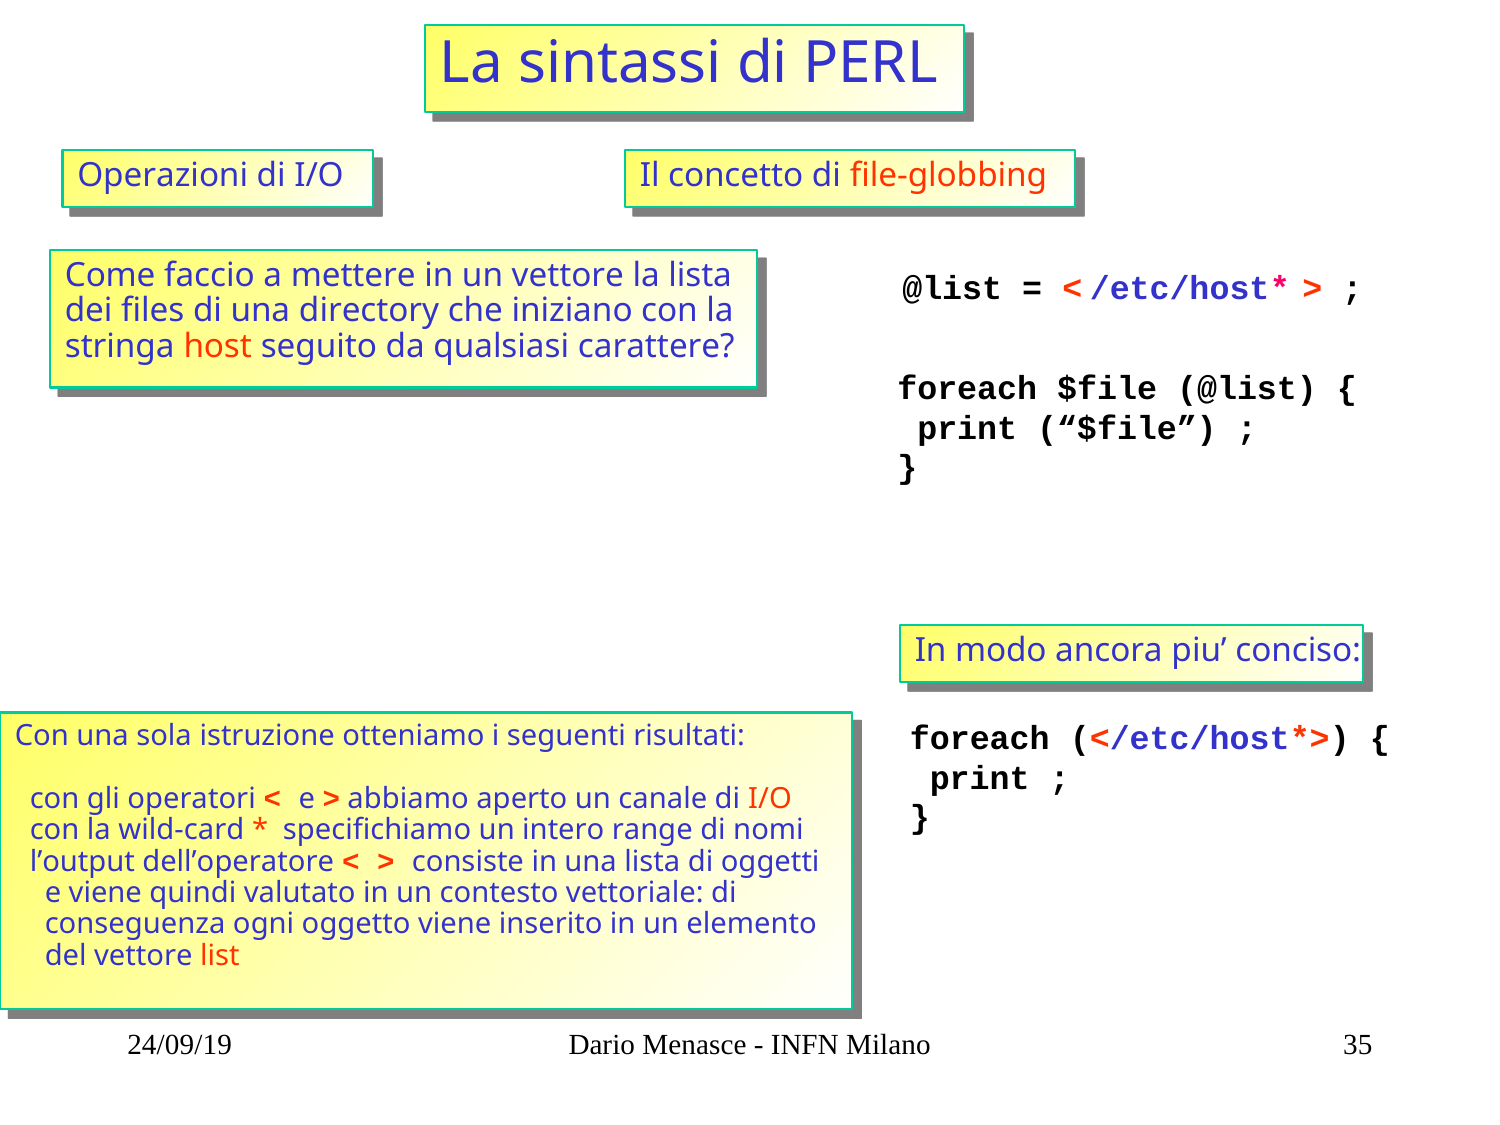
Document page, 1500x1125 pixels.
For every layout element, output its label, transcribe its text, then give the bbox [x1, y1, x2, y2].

text_box Come faccio a mettere in un vettore la lista dei files di una directory che iniziano con la stringa host seguito da qualsiasi carattere? [50, 249, 758, 388]
text_box @list = < > ; [1306, 262, 1379, 318]
text_box In modo ancora piu’ conciso: [900, 624, 1363, 683]
text_box /etc/host* [1074, 262, 1306, 318]
text_box <number> [1074, 1025, 1388, 1101]
text_box 24/09/19 [112, 1025, 426, 1101]
text_box foreach (</etc/host*>) { print ; } [875, 712, 1407, 848]
text_box Il concetto di file-globbing [624, 149, 1076, 208]
text_box @list = < > ; [887, 262, 1074, 318]
text_box Operazioni di I/O [62, 149, 373, 208]
text_box La sintassi di PERL [425, 24, 965, 113]
text_box Con una sola istruzione otteniamo i seguenti risultati: con gli operatori < e > abbiamo aperto un canale di I/O con la wild-card * specifichiamo un intero range di nomi l’output dell’operatore < > consiste in una lista di oggetti e viene quindi valutato in un contesto vettoriale: di conseguenza ogni oggetto viene inserito in un elemento del vettore list [0, 712, 852, 1009]
text_box foreach $file (@list) { print (“$file”) ; } [862, 362, 1374, 498]
text_box Dario Menasce - INFN Milano [512, 1025, 988, 1101]
